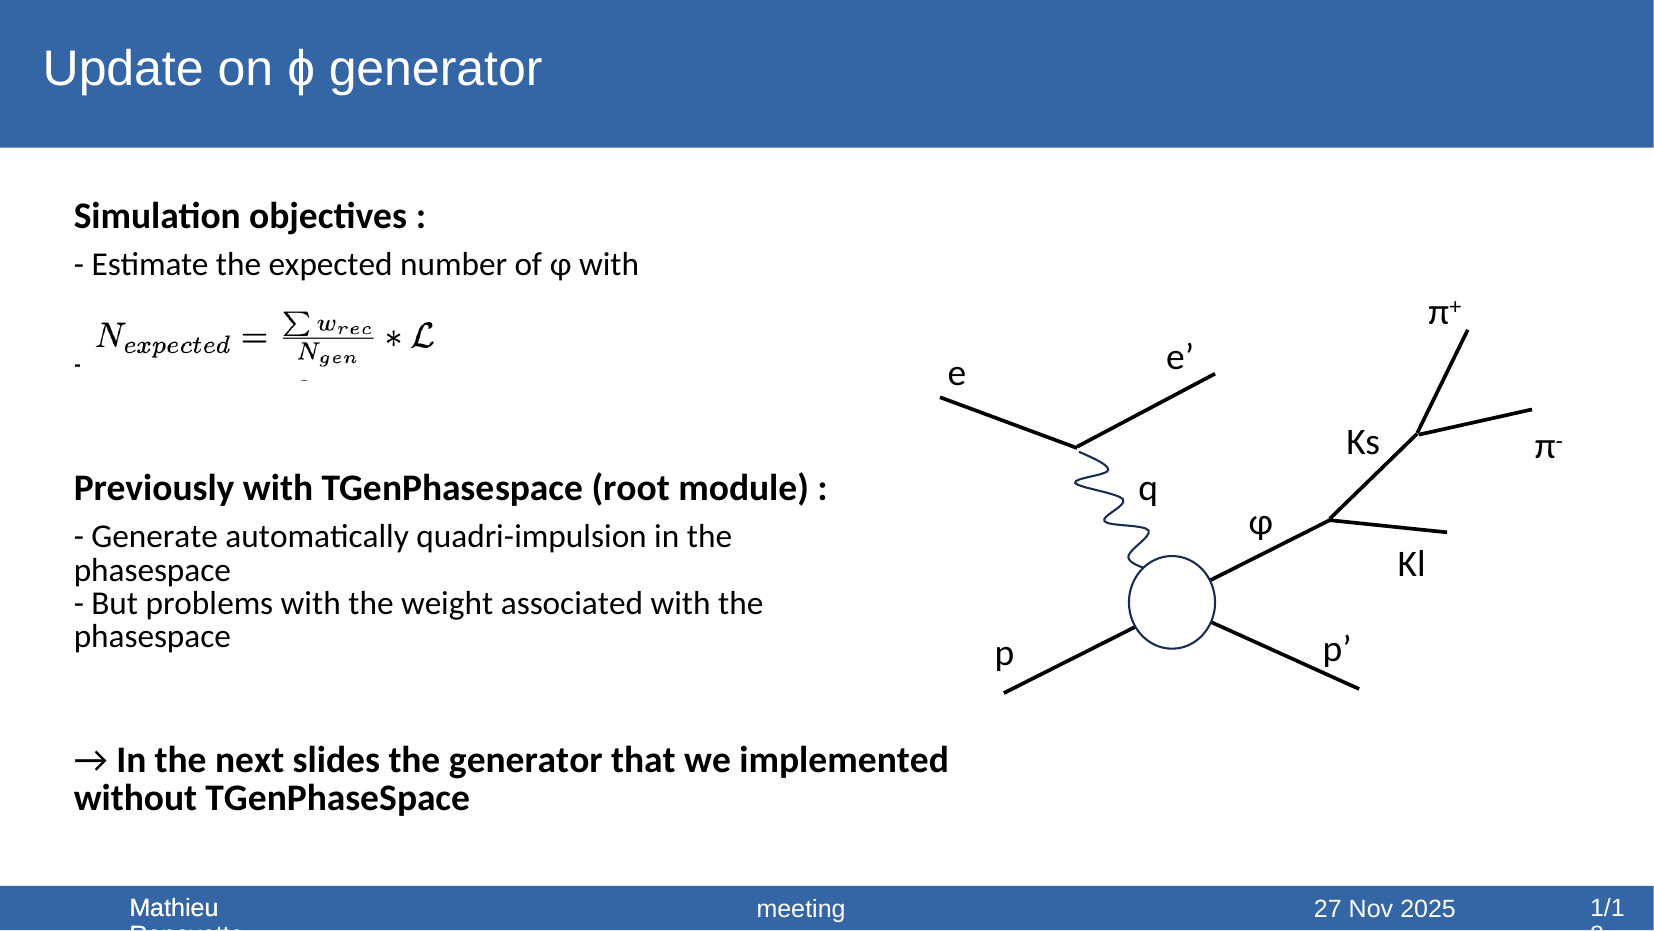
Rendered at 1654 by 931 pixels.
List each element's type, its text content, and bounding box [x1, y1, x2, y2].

text_box p’ [1307, 616, 1372, 678]
text_box Update on ɸ generator [27, 32, 886, 106]
text_box p [979, 620, 1044, 681]
text_box 1/18 [1575, 885, 1654, 930]
text_box [226, 885, 1592, 931]
text_box Mathieu Ronayette [114, 885, 355, 929]
text_box ɸ [1233, 489, 1298, 551]
text_box [1128, 556, 1216, 649]
text_box π- [1519, 413, 1613, 520]
text_box 27 Nov 2025 [1299, 887, 1536, 931]
text_box e [932, 340, 995, 401]
text_box [0, 0, 1654, 148]
text_box Previously with TGenPhasespace (root module) : - Generate automatically quadri-impulsion in the phasespace - But problems with the weight associated with the phasespace [59, 465, 853, 706]
text_box Ks [1331, 409, 1419, 471]
text_box [0, 885, 131, 931]
text_box q [1123, 455, 1188, 517]
text_box meeting [734, 887, 953, 931]
picture [80, 302, 456, 380]
text_box e’ [1150, 324, 1262, 386]
text_box → In the next slides the generator that we implemented without TGenPhaseSpace [59, 737, 980, 845]
text_box π+ [1413, 279, 1501, 340]
text_box Simulation objectives : - Estimate the expected number of ɸ with - Find interresting cuts [59, 192, 704, 434]
text_box Kl [1382, 531, 1445, 593]
